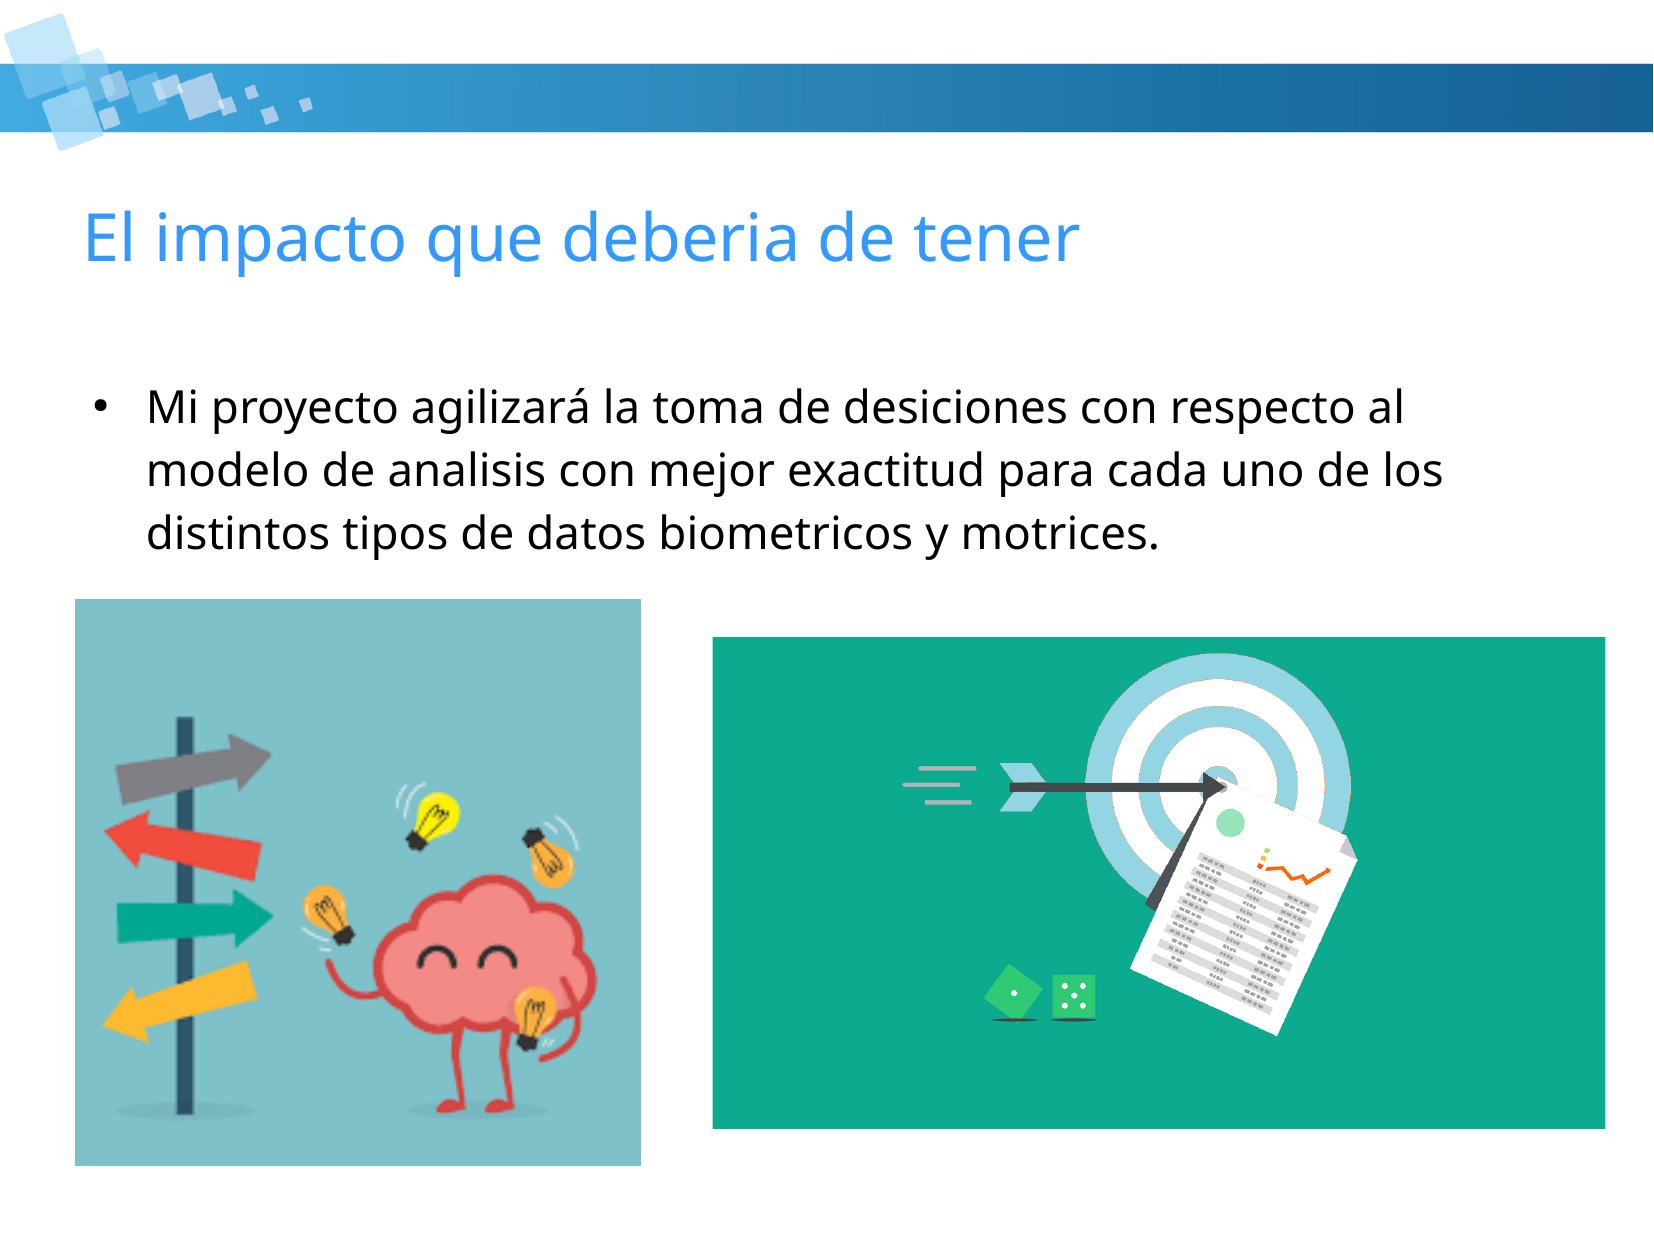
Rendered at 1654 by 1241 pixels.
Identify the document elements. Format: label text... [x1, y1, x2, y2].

picture [0, 0, 1653, 1238]
list Mi proyecto agilizará la toma de desiciones con respecto al modelo de analisis con mejor exactitud para cada uno de los distintos tipos de datos biometricos y motrices. [75, 375, 1564, 601]
title El impacto que deberia de tener [82, 131, 1571, 339]
